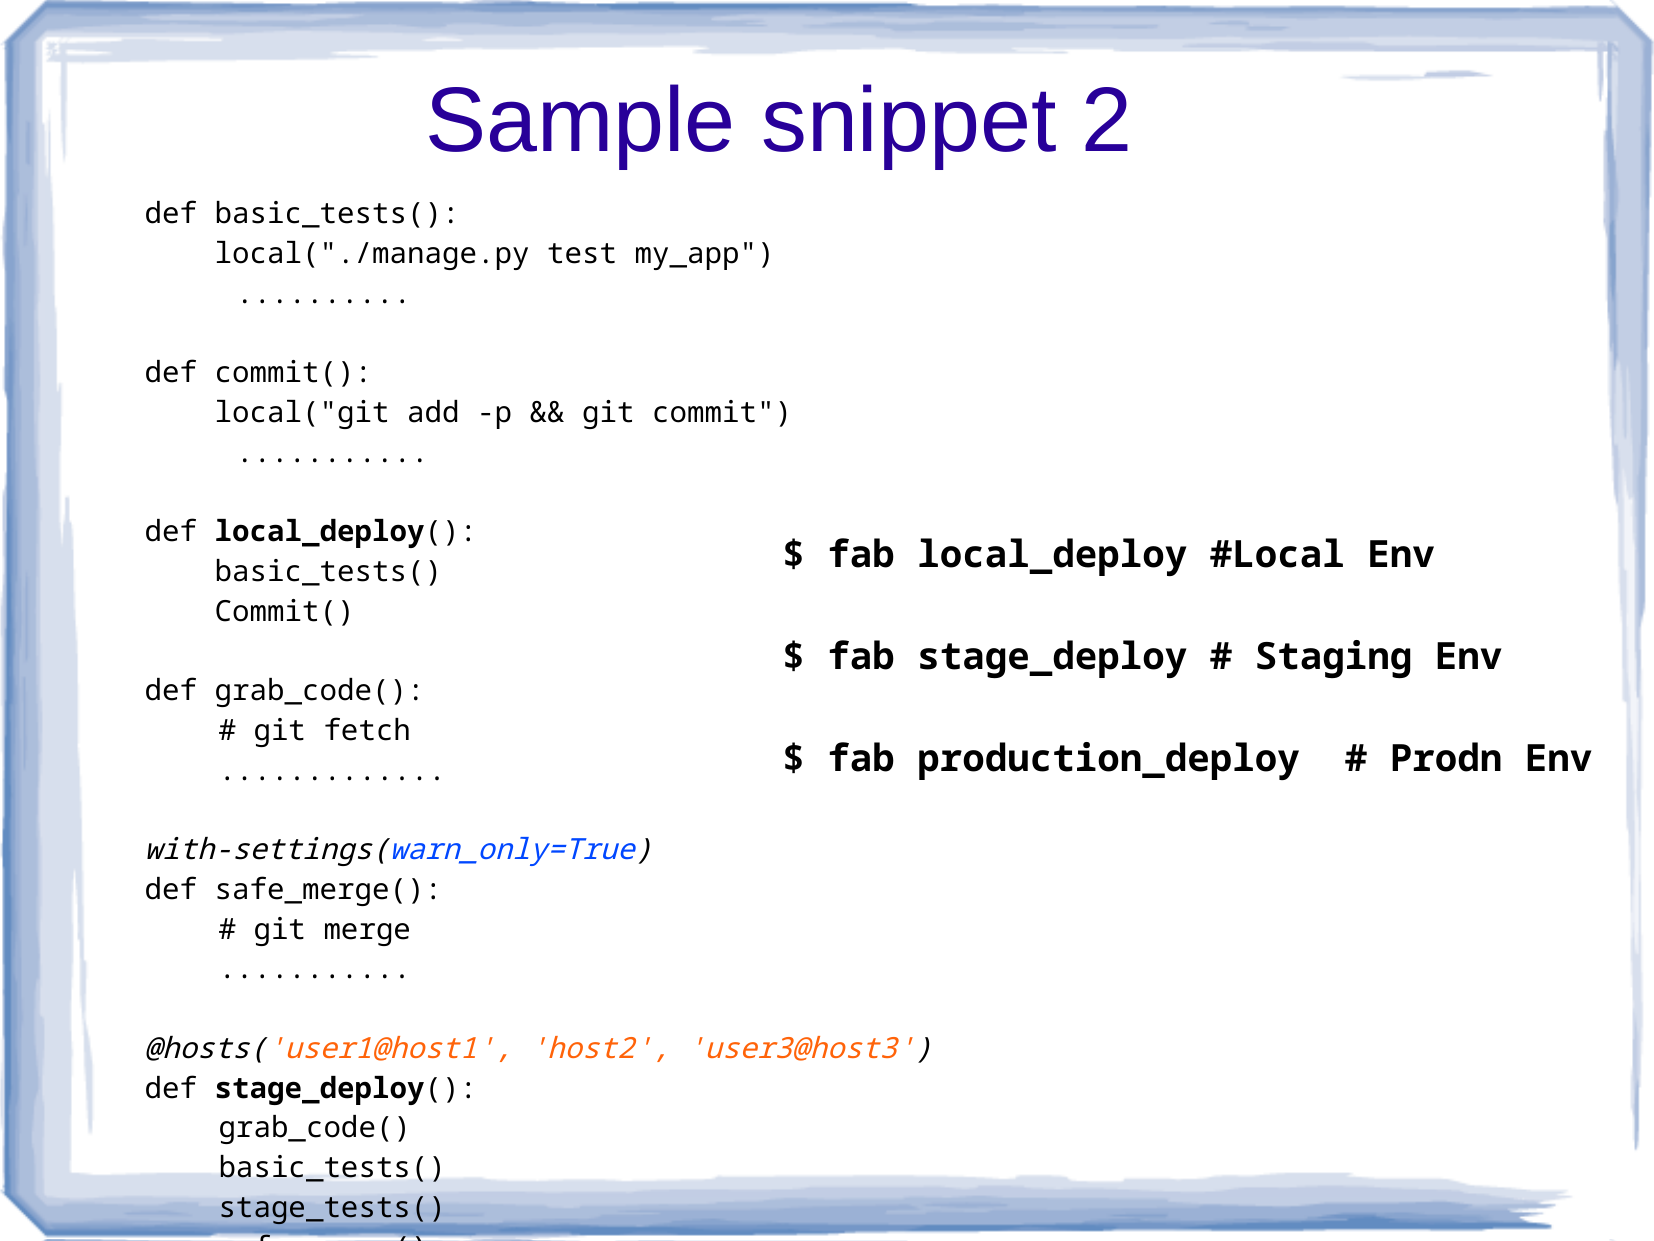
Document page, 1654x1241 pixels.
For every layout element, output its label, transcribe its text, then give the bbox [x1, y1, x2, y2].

text_box $ fab local_deploy #Local Env $ fab stage_deploy # Staging Env $ fab production_deploy # Prodn Env [767, 519, 1642, 753]
title Sample snippet 2 [106, 49, 1453, 189]
text_box def basic_tests(): local("./manage.py test my_app") .......... def commit(): local("git add -p && git commit") ........... def local_deploy(): basic_tests() Commit() def grab_code(): # git fetch ............. with-settings(warn_only=True) def safe_merge(): # git merge ........... @hosts('user1@host1', 'host2', 'user3@host3') def stage_deploy(): grab_code() basic_tests() stage_tests() safe_merge() [129, 185, 1111, 1166]
picture [0, 0, 1654, 1241]
